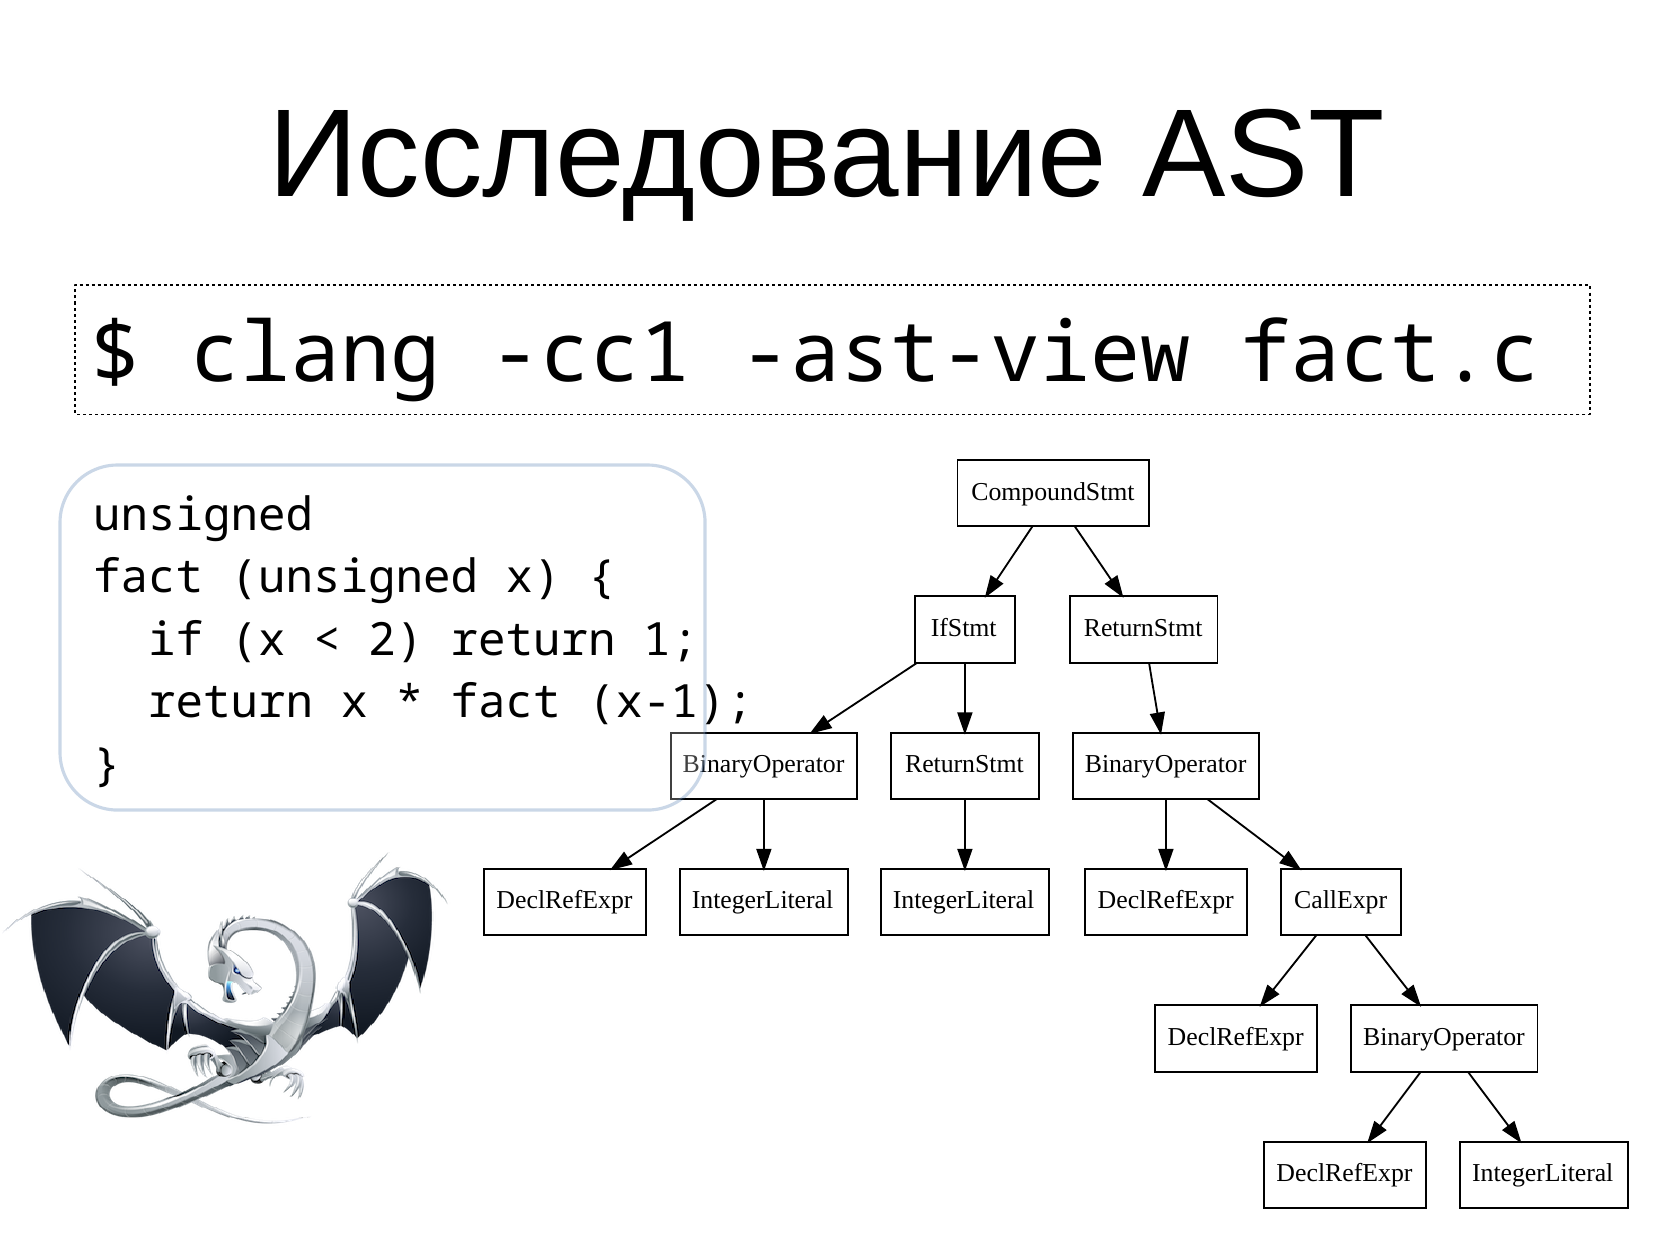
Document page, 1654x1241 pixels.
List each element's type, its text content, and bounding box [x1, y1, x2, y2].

picture [475, 450, 1636, 1219]
picture [706, 685, 712, 723]
picture [0, 805, 451, 1171]
text_box $ clang -cc1 -ast-view fact.c [75, 285, 1591, 412]
text_box unsigned fact (unsigned x) { if (x < 2) return 1; return x * fact (x-1); } [60, 465, 706, 811]
title Исследование AST [82, 49, 1571, 257]
